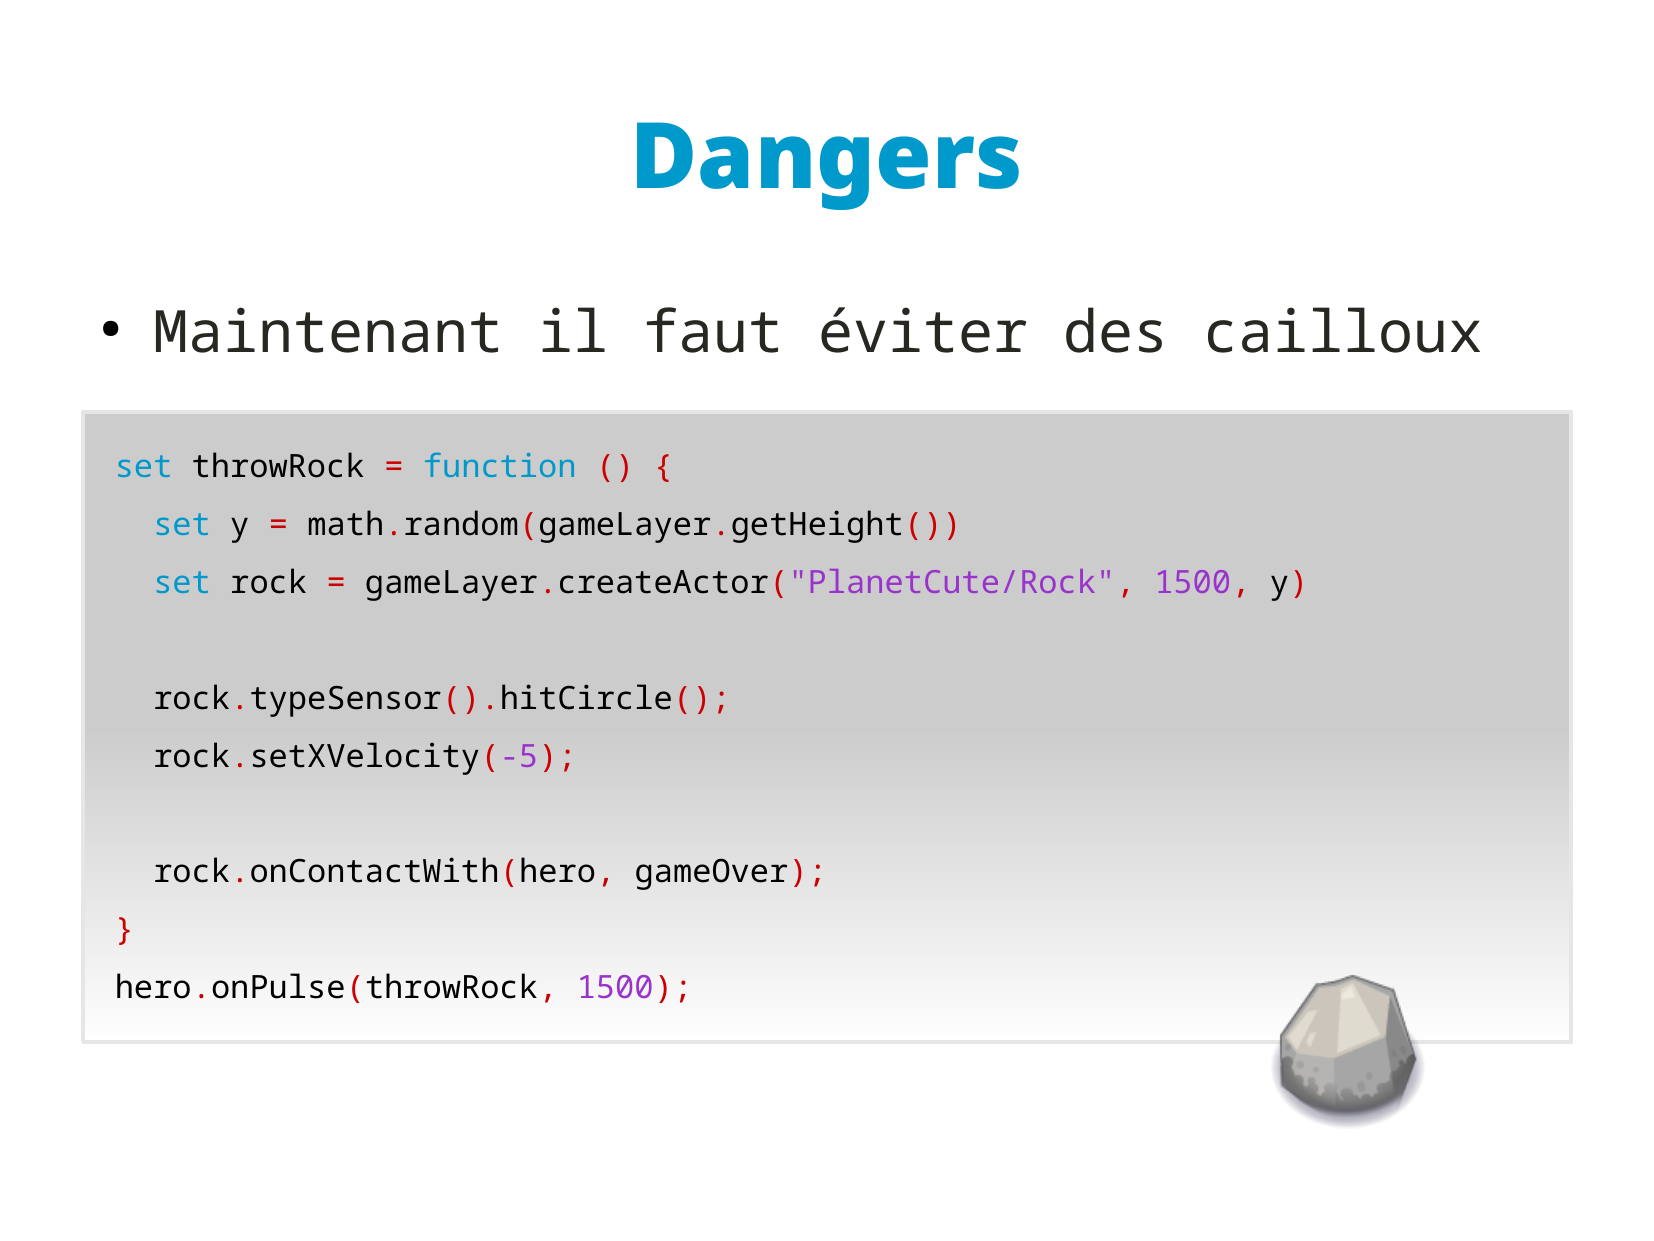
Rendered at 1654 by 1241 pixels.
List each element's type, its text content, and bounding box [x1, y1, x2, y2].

title Dangers [82, 49, 1571, 257]
list Maintenant il faut éviter des cailloux [82, 290, 1571, 410]
picture [1271, 974, 1426, 1129]
list set throwRock = function () { set y = math.random(gameLayer.getHeight()) set rock = gameLayer.createActor("PlanetCute/Rock", 1500, y) rock.typeSensor().hitCircle(); rock.setXVelocity(-5); rock.onContactWith(hero, gameOver); } hero.onPulse(throwRock, 1500); [83, 411, 1572, 1042]
